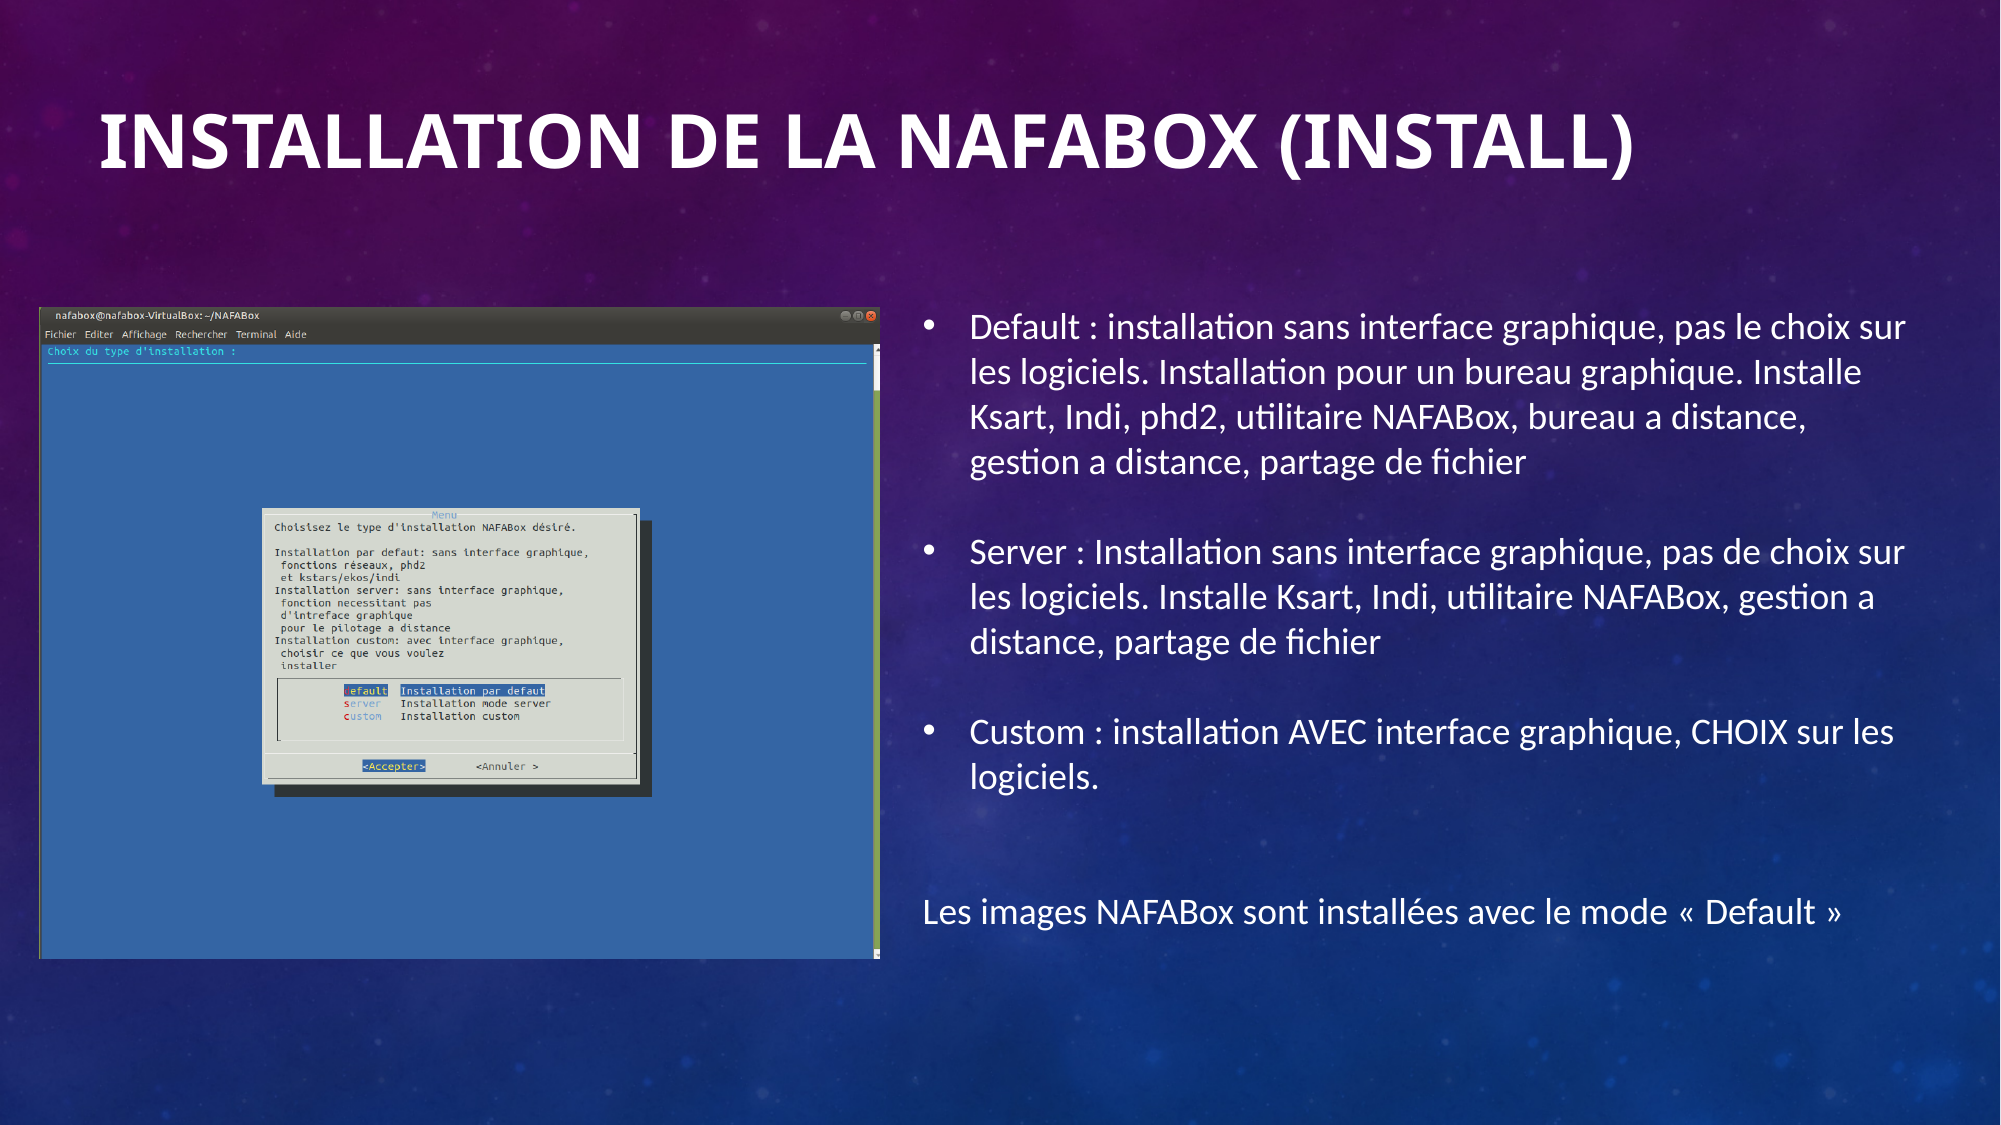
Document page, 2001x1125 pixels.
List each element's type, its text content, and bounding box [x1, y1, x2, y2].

text_box Default : installation sans interface graphique, pas le choix sur les logiciels. Installation pour un bureau graphique. Installe Ksart, Indi, phd2, utilitaire NAFABox, bureau a distance, gestion a distance, partage de fichier Server : Installation sans interface graphique, pas de choix sur les logiciels. Installe Ksart, Indi, utilitaire NAFABox, gestion a distance, partage de fichier Custom : installation AVEC interface graphique, CHOIX sur les logiciels. Les images NAFABox sont installées avec le mode « Default » [907, 294, 1939, 940]
title Installation de la nafabox (install) [99, 44, 1900, 232]
picture [0, 0, 2001, 1125]
